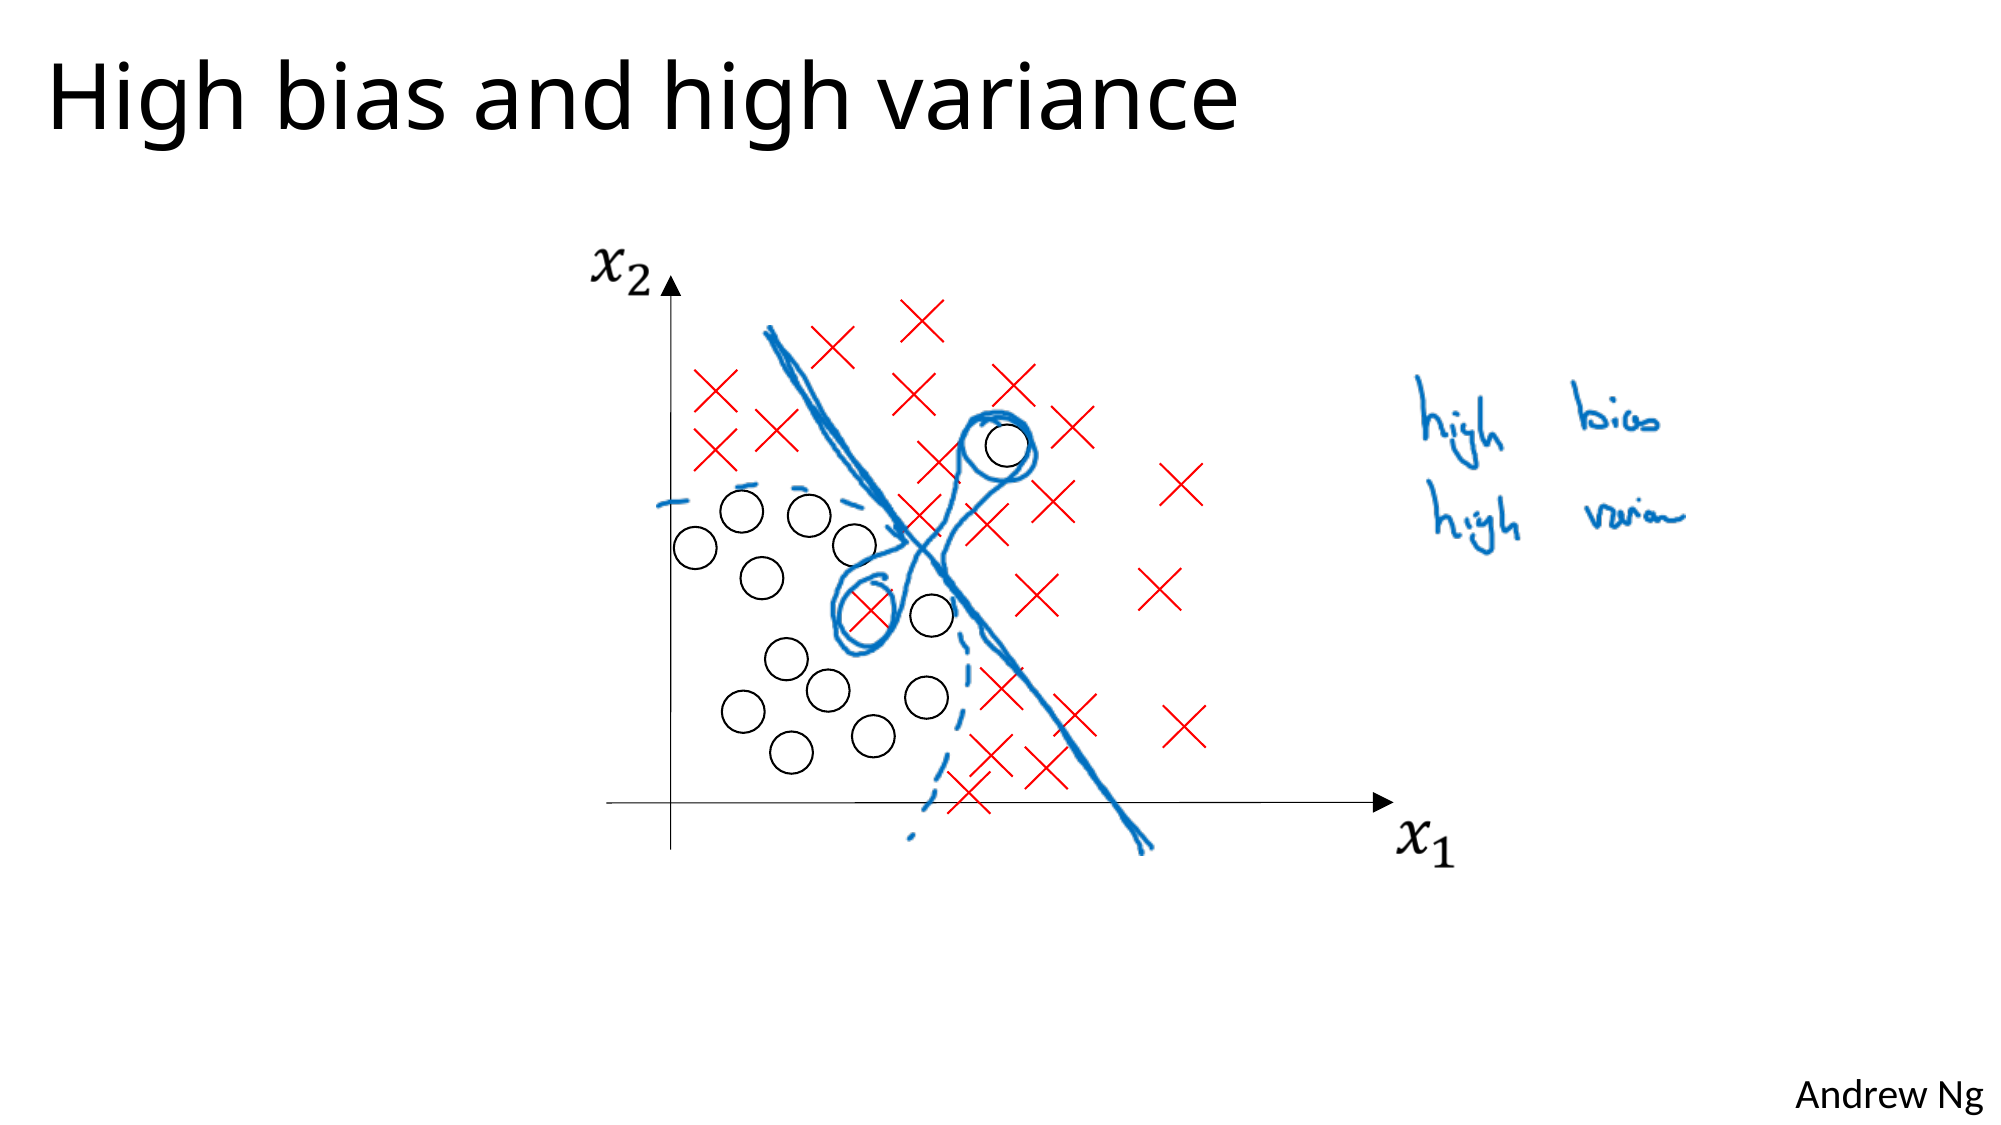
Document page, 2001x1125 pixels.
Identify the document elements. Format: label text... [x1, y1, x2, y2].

title High bias and high variance [30, 29, 1755, 248]
picture [656, 325, 1686, 856]
text_box [566, 210, 679, 307]
text_box [1372, 856, 1484, 879]
